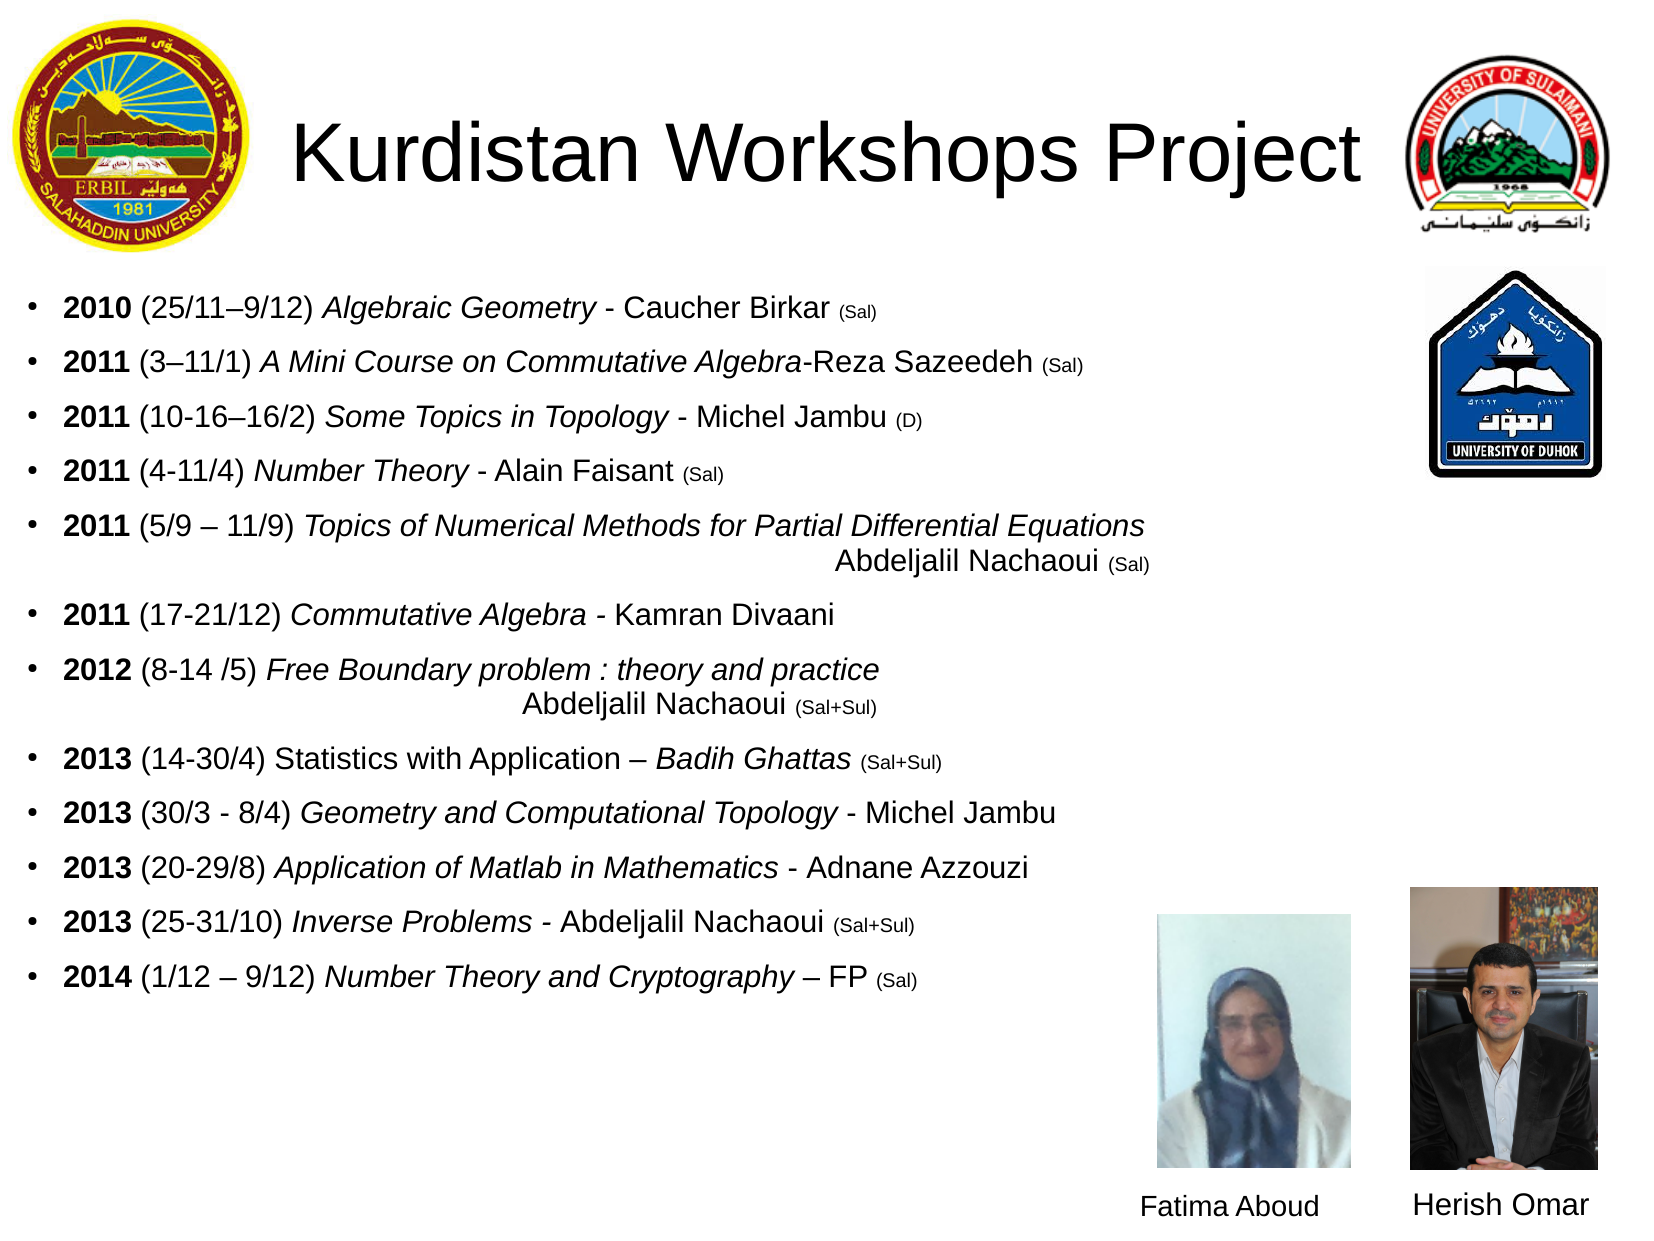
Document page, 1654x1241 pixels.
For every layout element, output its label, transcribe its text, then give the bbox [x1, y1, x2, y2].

picture [1410, 887, 1598, 1171]
picture [1425, 266, 1606, 481]
picture [1157, 914, 1351, 1169]
title Kurdistan Workshops Project [256, 49, 1571, 257]
text_box Fatima Aboud [1125, 1182, 1397, 1231]
picture [1335, 28, 1654, 256]
list 2010 (25/11–9/12) Algebraic Geometry - Caucher Birkar (Sal) 2011 (3–11/1) A Mini Course on Commutative Algebra-Reza Sazeedeh (Sal) 2011 (10-16–16/2) Some Topics in Topology - Michel Jambu (D) 2011 (4-11/4) Number Theory - Alain Faisant (Sal) 2011 (5/9 – 11/9) Topics of Numerical Methods for Partial Differential Equations Abdeljalil Nachaoui (Sal) 2011 (17-21/12) Commutative Algebra - Kamran Divaani 2012 (8-14 /5) Free Boundary problem : theory and practice Abdeljalil Nachaoui (Sal+Sul) 2013 (14-30/4) Statistics with Application – Badih Ghattas (Sal+Sul) 2013 (30/3 - 8/4) Geometry and Computational Topology - Michel Jambu 2013 (20-29/8) Application of Matlab in Mathematics - Adnane Azzouzi 2013 (25-31/10) Inverse Problems - Abdeljalil Nachaoui (Sal+Sul) 2014 (1/12 – 9/12) Number Theory and Cryptography – FP (Sal) [15, 290, 1636, 1010]
picture [7, 14, 256, 260]
text_box Herish Omar [1397, 1179, 1606, 1231]
